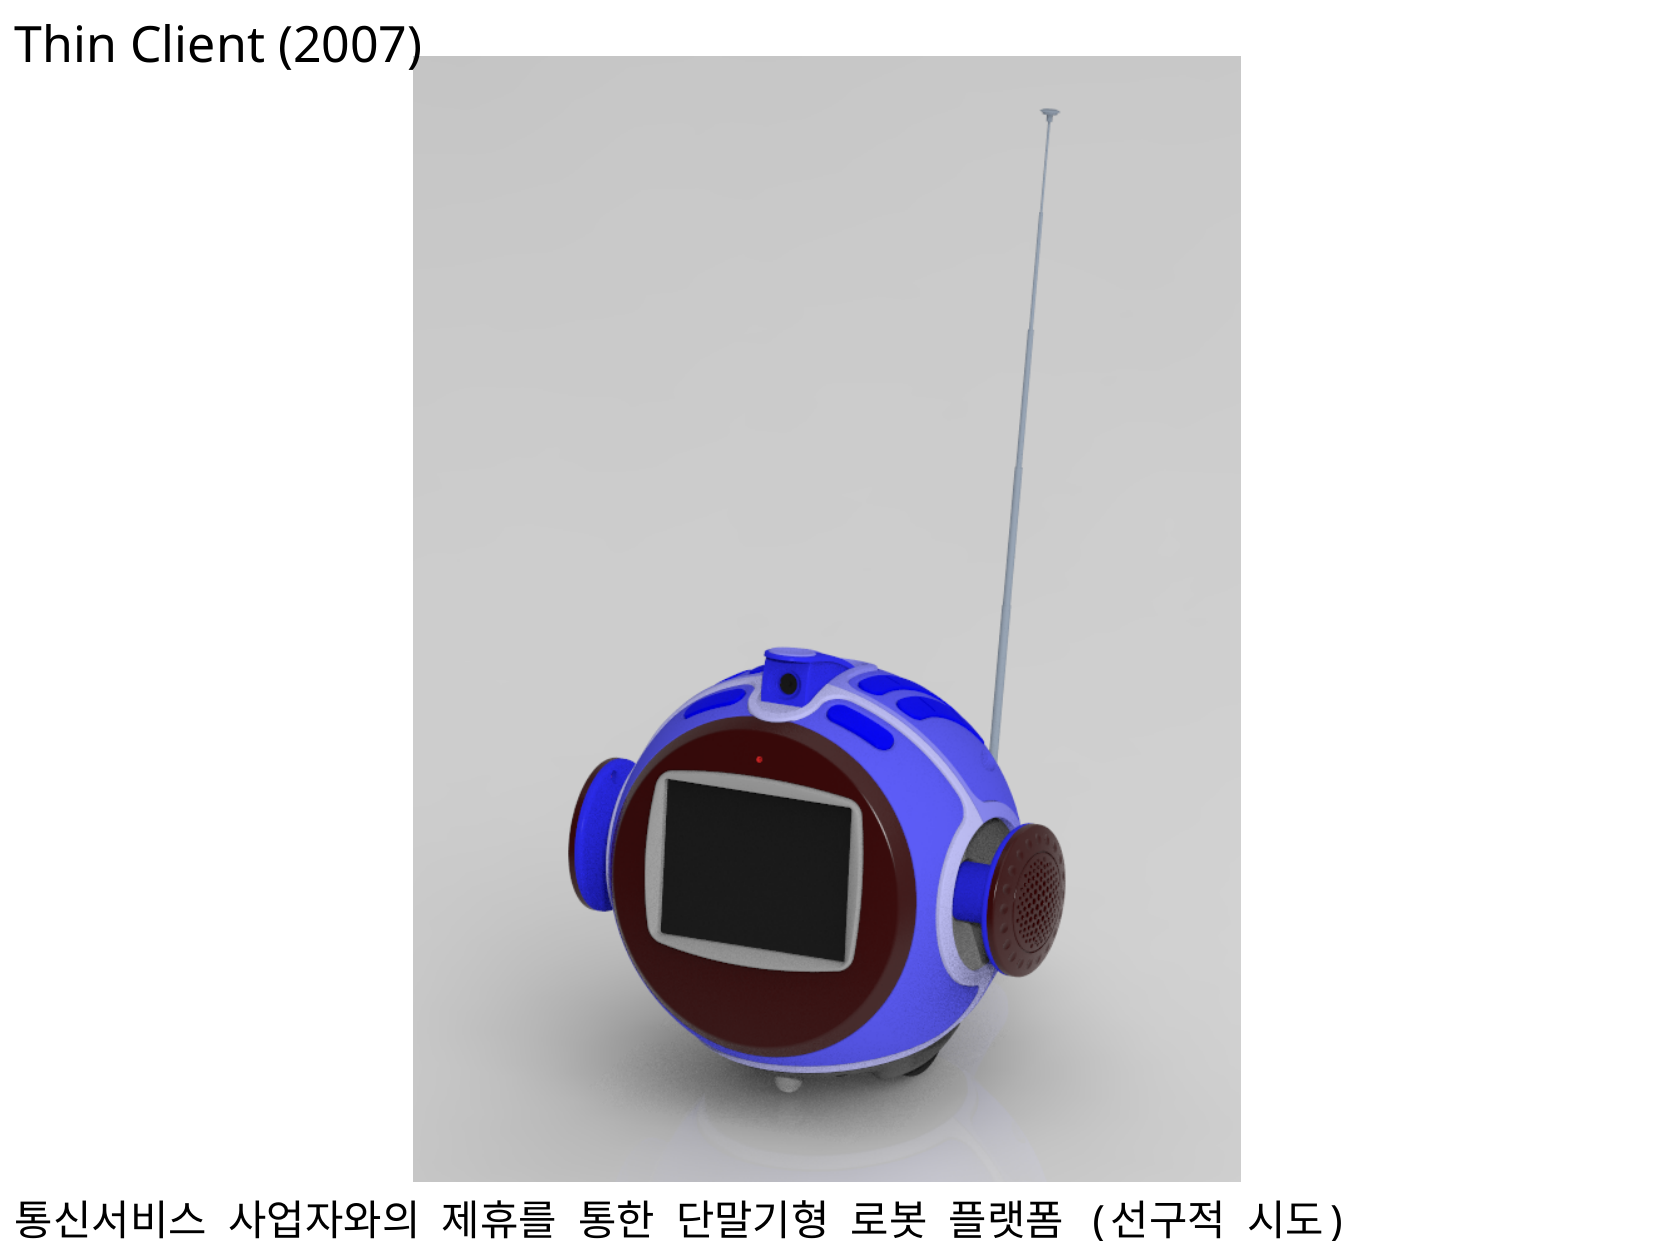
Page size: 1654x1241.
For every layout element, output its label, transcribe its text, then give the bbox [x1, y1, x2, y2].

text_box Thin Client (2007) [0, 0, 1654, 88]
picture [413, 88, 1241, 1071]
text_box 통신서비스 사업자와의 제휴를 통한 단말기형 로봇 플랫폼 (선구적 시도) [0, 1071, 1654, 1241]
